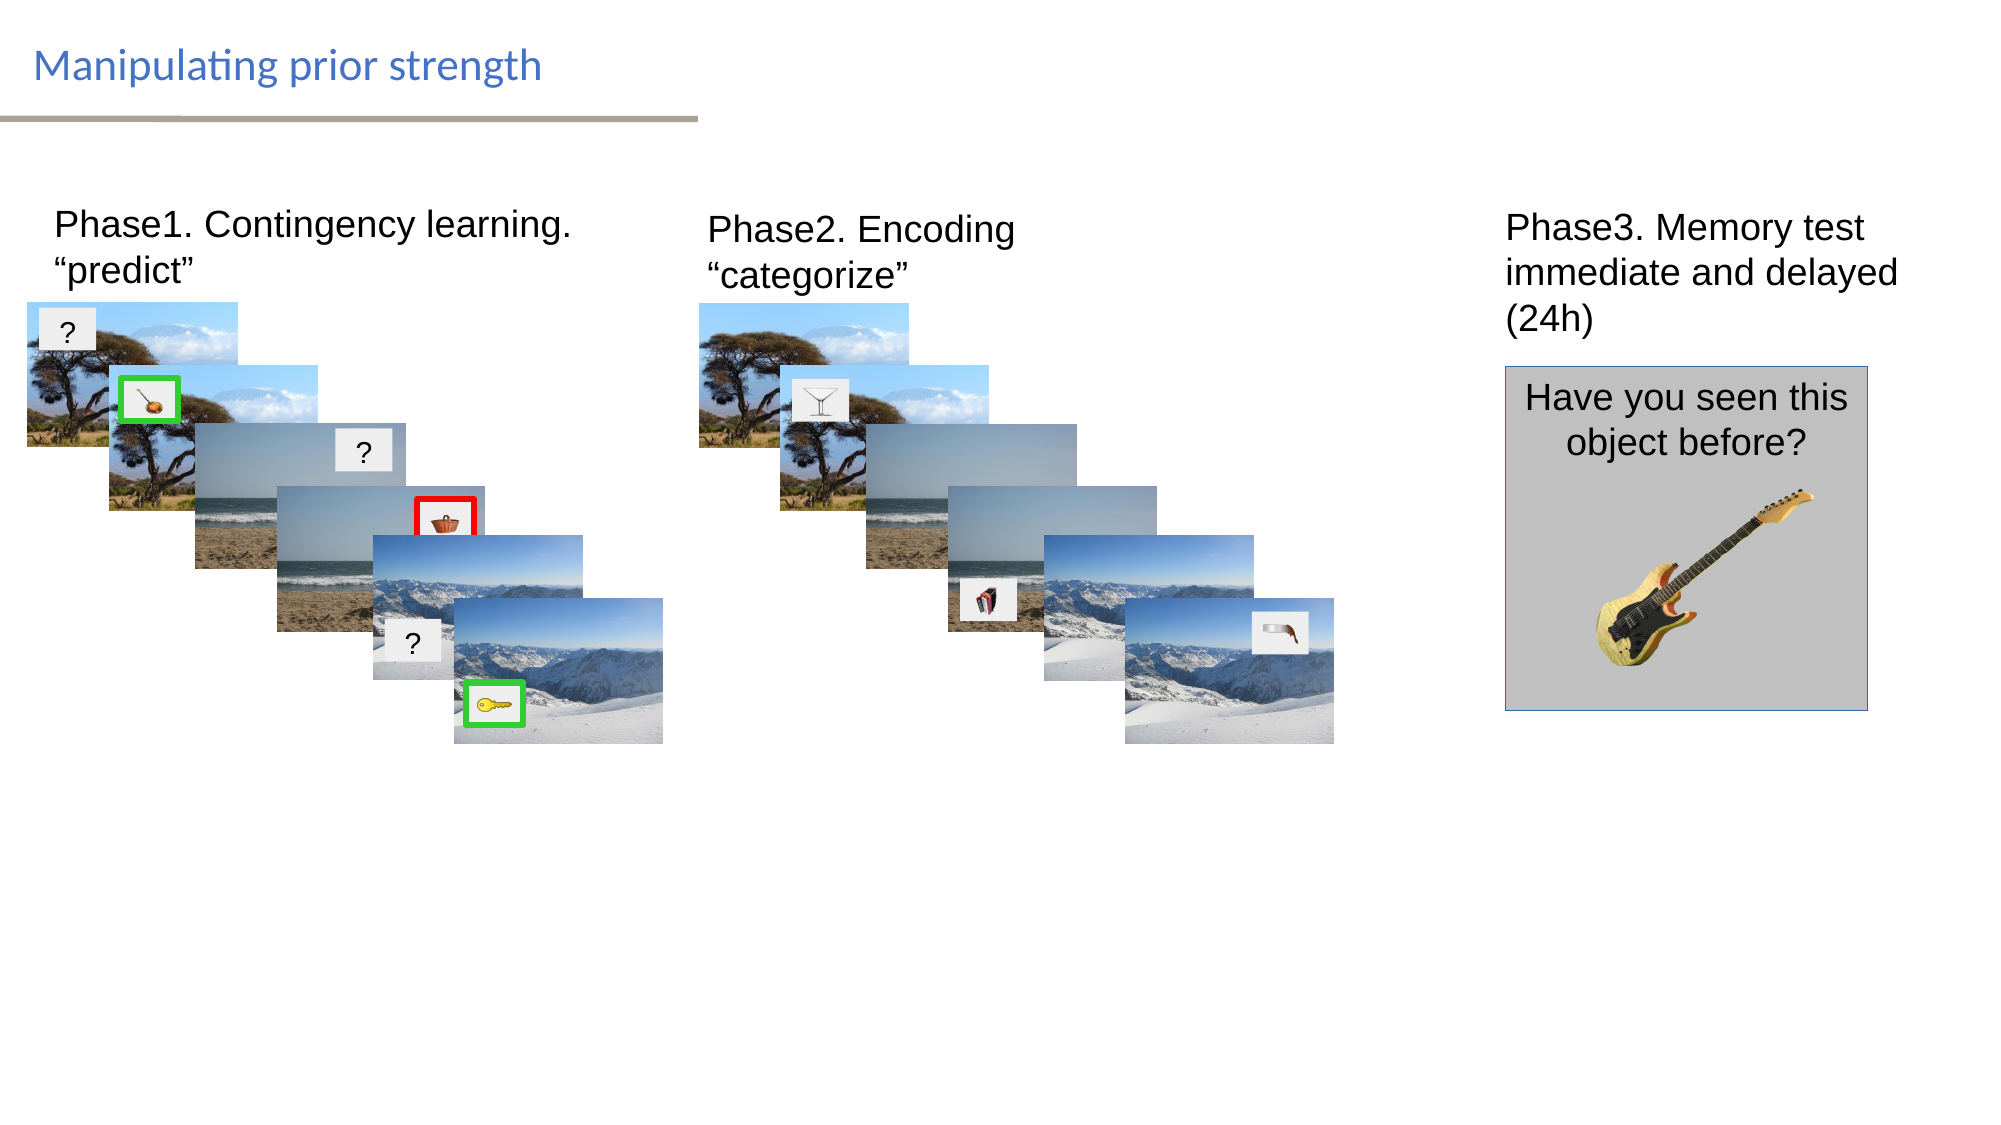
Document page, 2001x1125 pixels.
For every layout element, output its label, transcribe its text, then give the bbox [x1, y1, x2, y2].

text_box Manipulating prior strength [15, 27, 1921, 97]
picture [27, 302, 663, 744]
text_box ? [384, 618, 442, 662]
text_box [960, 578, 1017, 622]
picture [1596, 489, 1814, 666]
text_box Phase1. Contingency learning. “predict” [36, 188, 617, 243]
text_box Phase3. Memory test immediate and delayed (24h) [1487, 191, 1941, 246]
text_box Phase2. Encoding “categorize” [689, 193, 1251, 248]
text_box [466, 682, 524, 726]
text_box [792, 378, 850, 422]
text_box ? [39, 307, 97, 351]
text_box Have you seen this object before? [1505, 361, 1869, 454]
text_box [417, 499, 475, 535]
picture [699, 303, 1334, 744]
text_box ? [335, 428, 393, 472]
text_box [1251, 611, 1309, 655]
text_box [1505, 454, 1868, 711]
text_box [120, 378, 178, 422]
